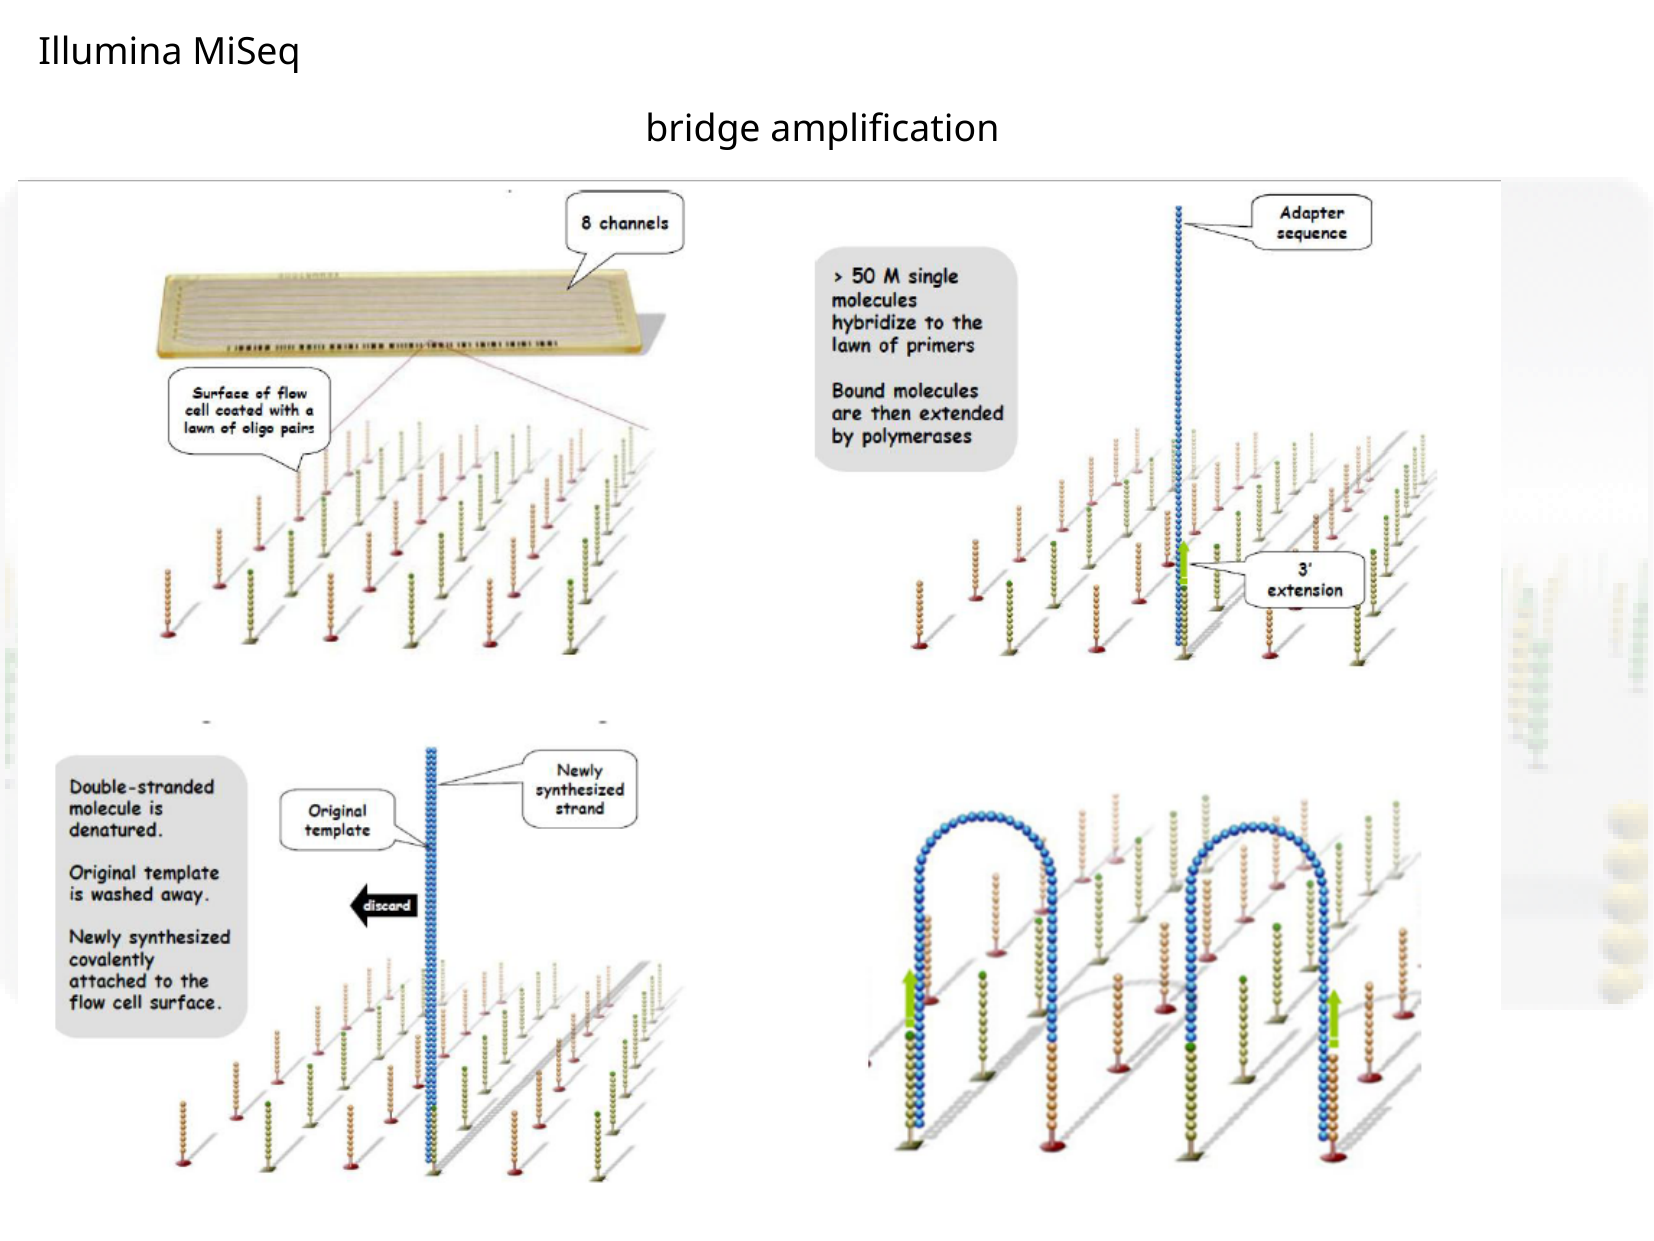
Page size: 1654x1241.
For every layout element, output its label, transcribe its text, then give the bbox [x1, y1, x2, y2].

text_box Illumina MiSeq [23, 16, 339, 92]
picture [18, 180, 1501, 1193]
text_box bridge amplification [630, 94, 1069, 170]
text_box [0, 0, 1654, 1241]
